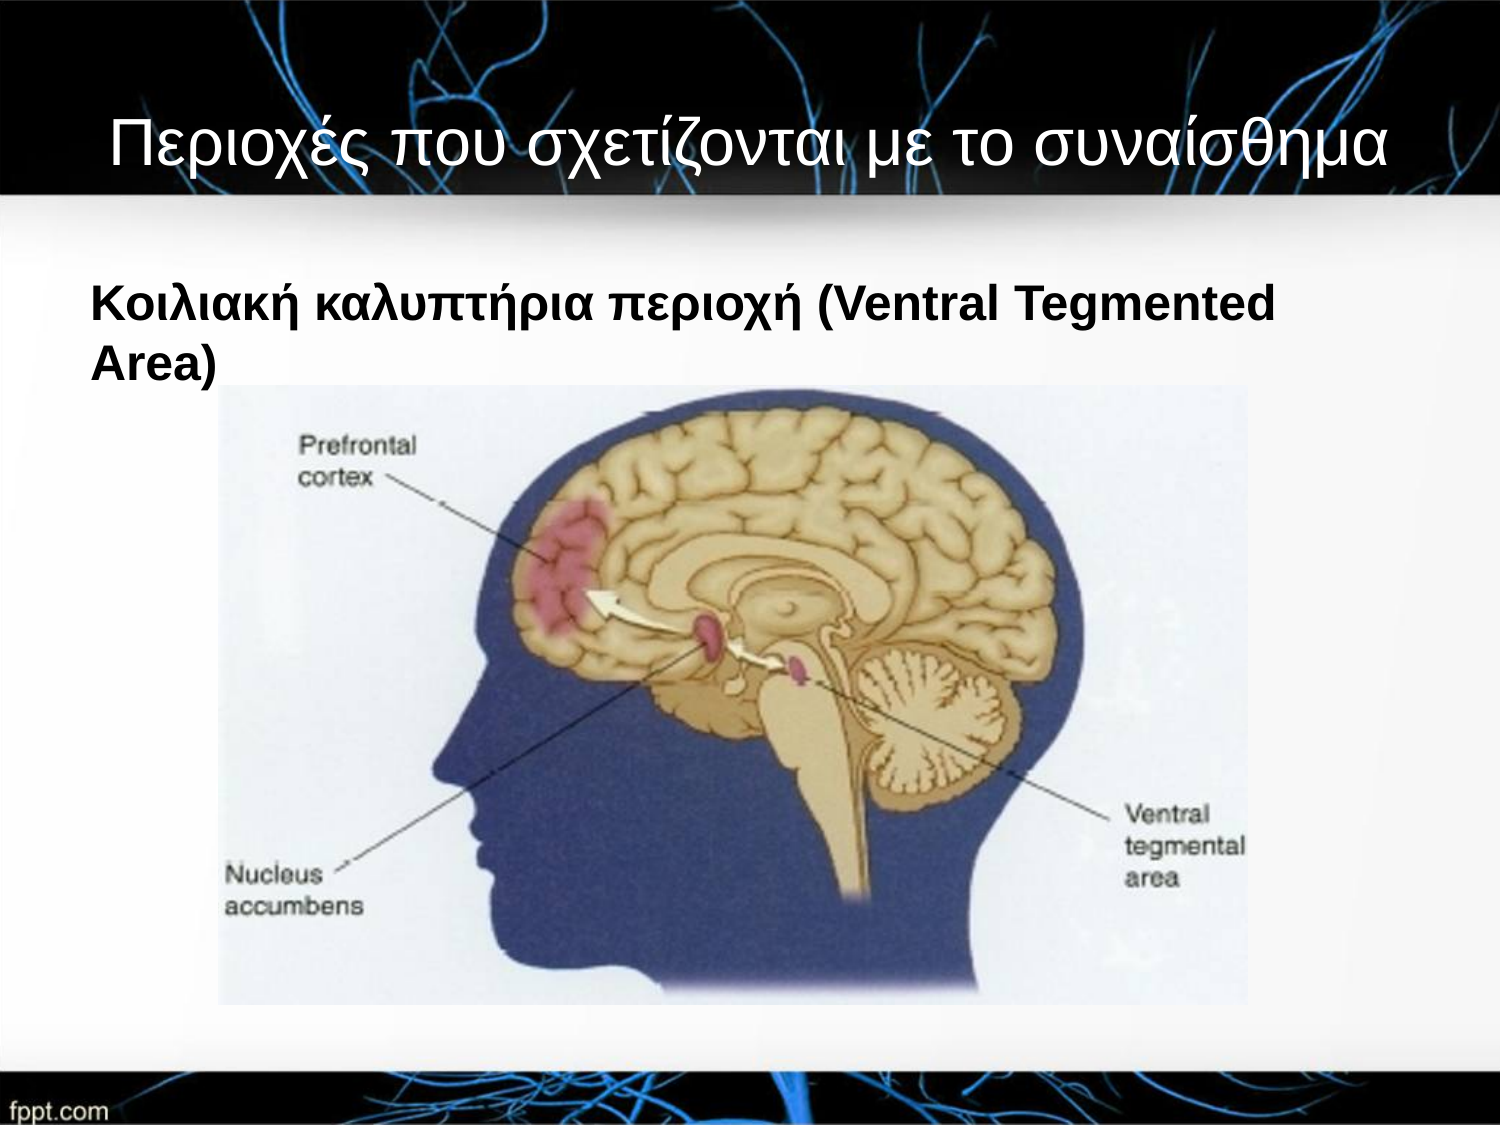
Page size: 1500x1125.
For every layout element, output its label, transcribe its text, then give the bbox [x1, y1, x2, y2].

list Κοιλιακή καλυπτήρια περιοχή (Ventral Tegmented Area) [75, 262, 1425, 1005]
title Περιοχές που σχετίζονται με το συναίσθημα [75, 45, 1425, 233]
picture [0, 0, 1500, 1125]
